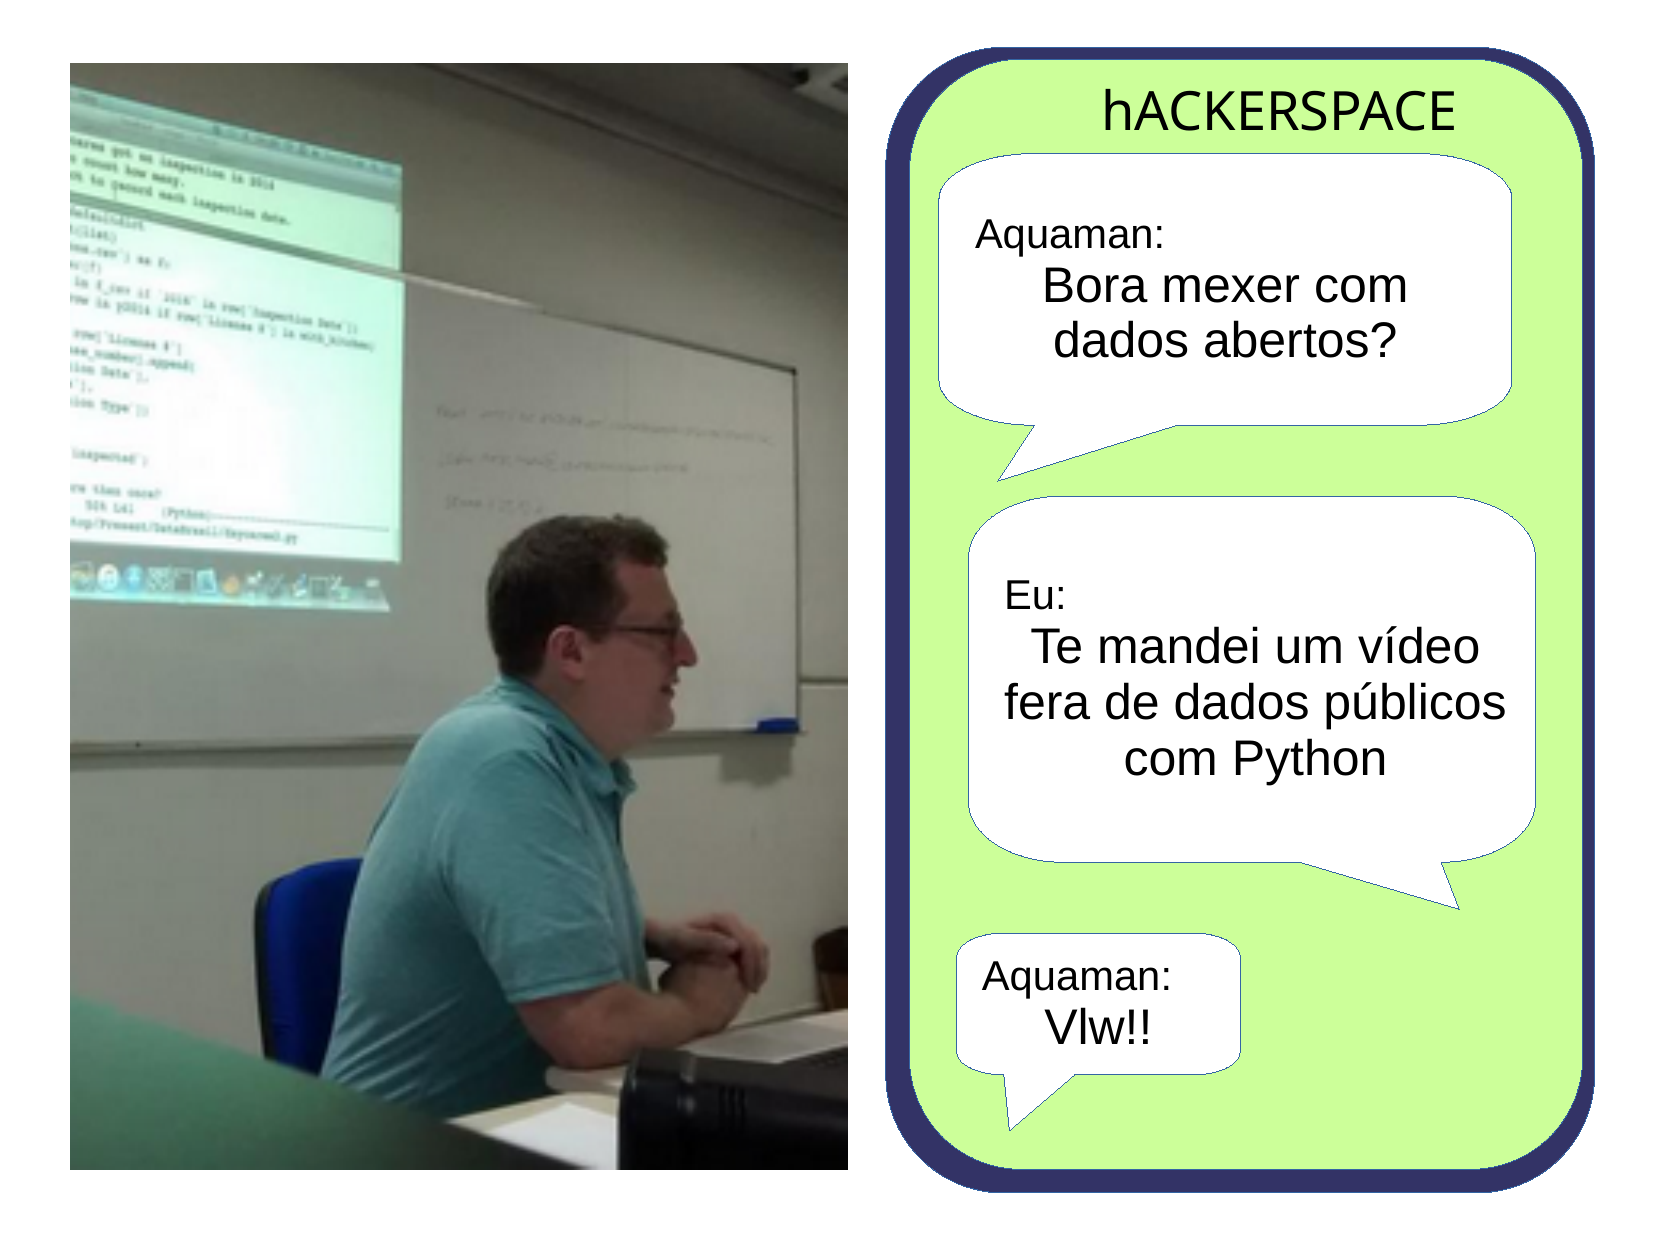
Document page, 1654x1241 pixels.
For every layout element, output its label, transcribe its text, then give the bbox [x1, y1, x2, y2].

text_box [885, 47, 1595, 1193]
picture [70, 63, 848, 1170]
text_box Aquaman: Vlw!! [956, 933, 1241, 1131]
text_box Eu: Te mandei um vídeo fera de dados públicos com Python [968, 496, 1536, 910]
text_box hACKERSPACE [1086, 64, 1403, 138]
text_box Aquaman: Bora mexer com dados abertos? [938, 153, 1512, 482]
